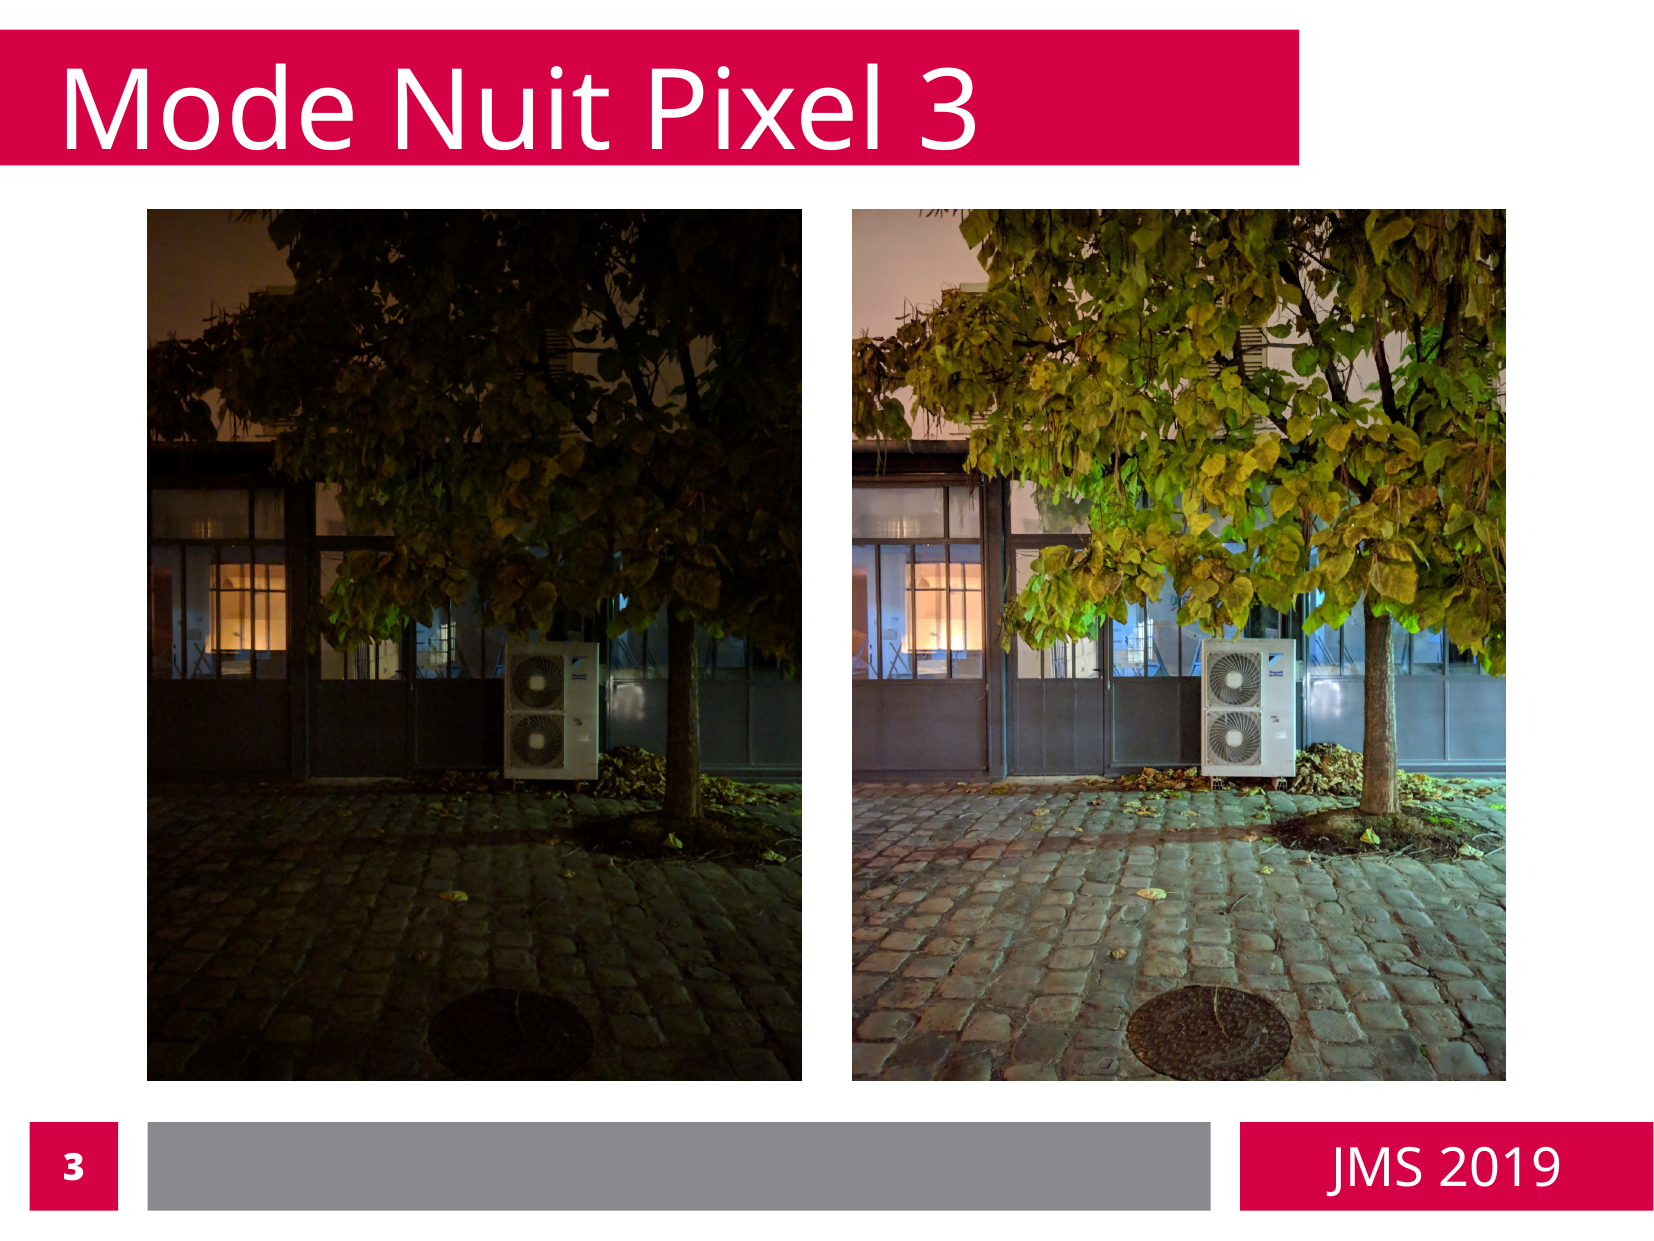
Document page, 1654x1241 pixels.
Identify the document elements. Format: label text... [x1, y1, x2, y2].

picture [147, 209, 802, 1081]
picture [852, 209, 1506, 1081]
title Mode Nuit Pixel 3 [0, 29, 1229, 178]
